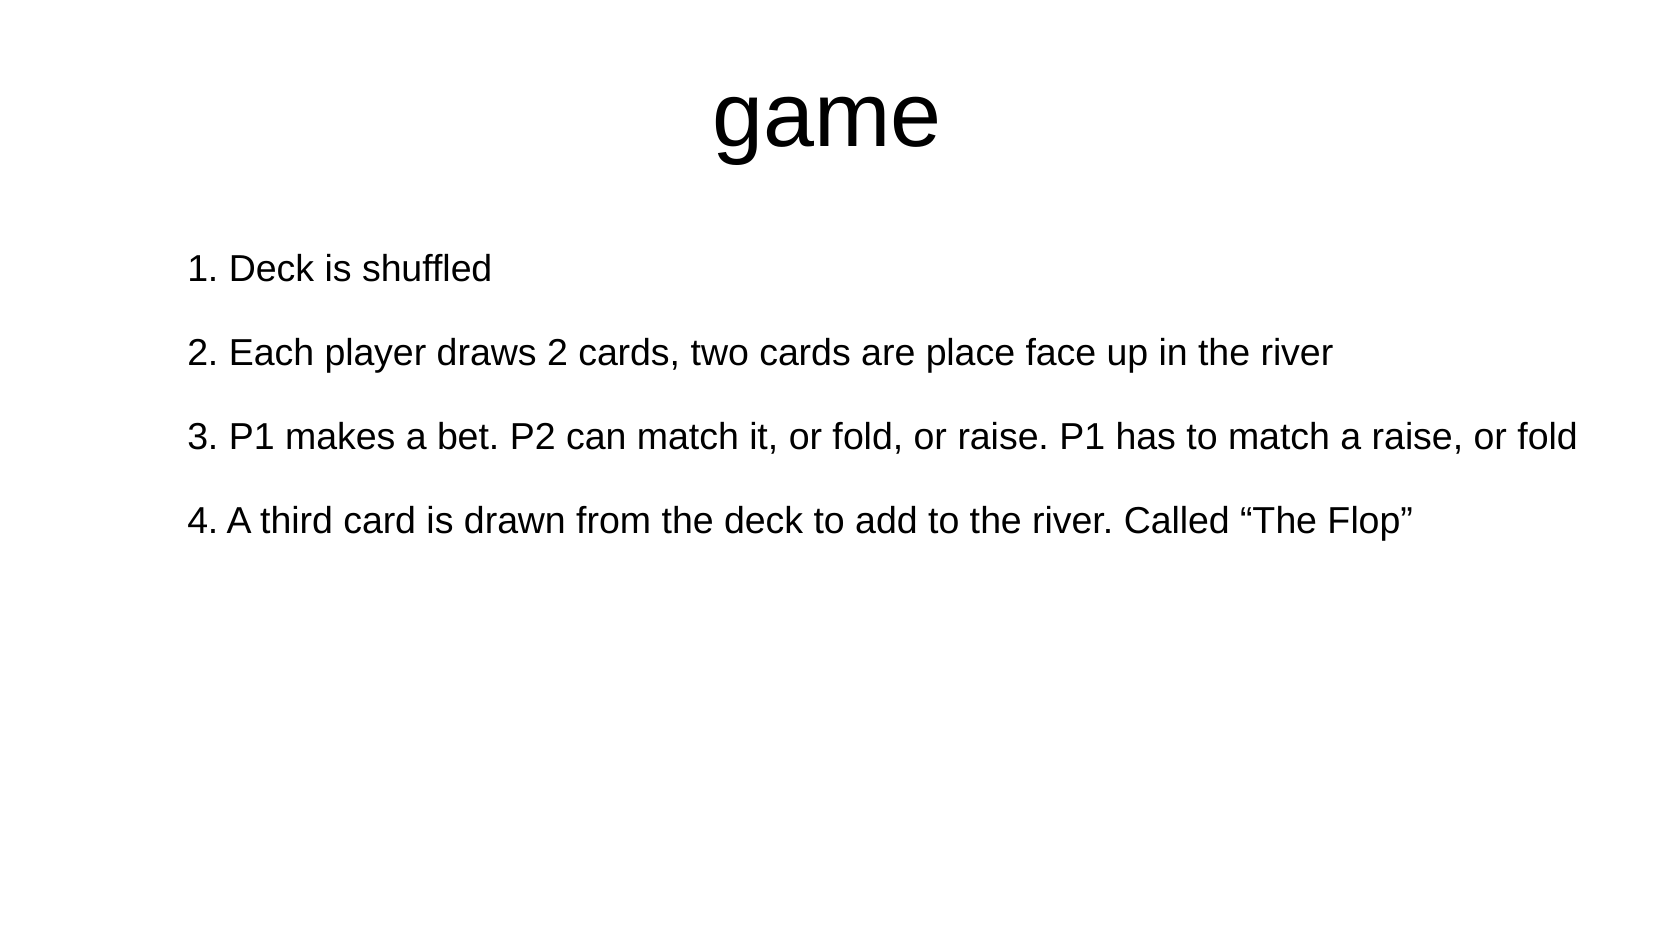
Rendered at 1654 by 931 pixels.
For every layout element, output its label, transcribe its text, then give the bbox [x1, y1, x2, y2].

text_box 1. Deck is shuffled 2. Each player draws 2 cards, two cards are place face up in the river 3. P1 makes a bet. P2 can match it, or fold, or raise. P1 has to match a raise, or fold 4. A third card is drawn from the deck to add to the river. Called “The Flop” [172, 240, 1594, 675]
title game [82, 37, 1571, 193]
